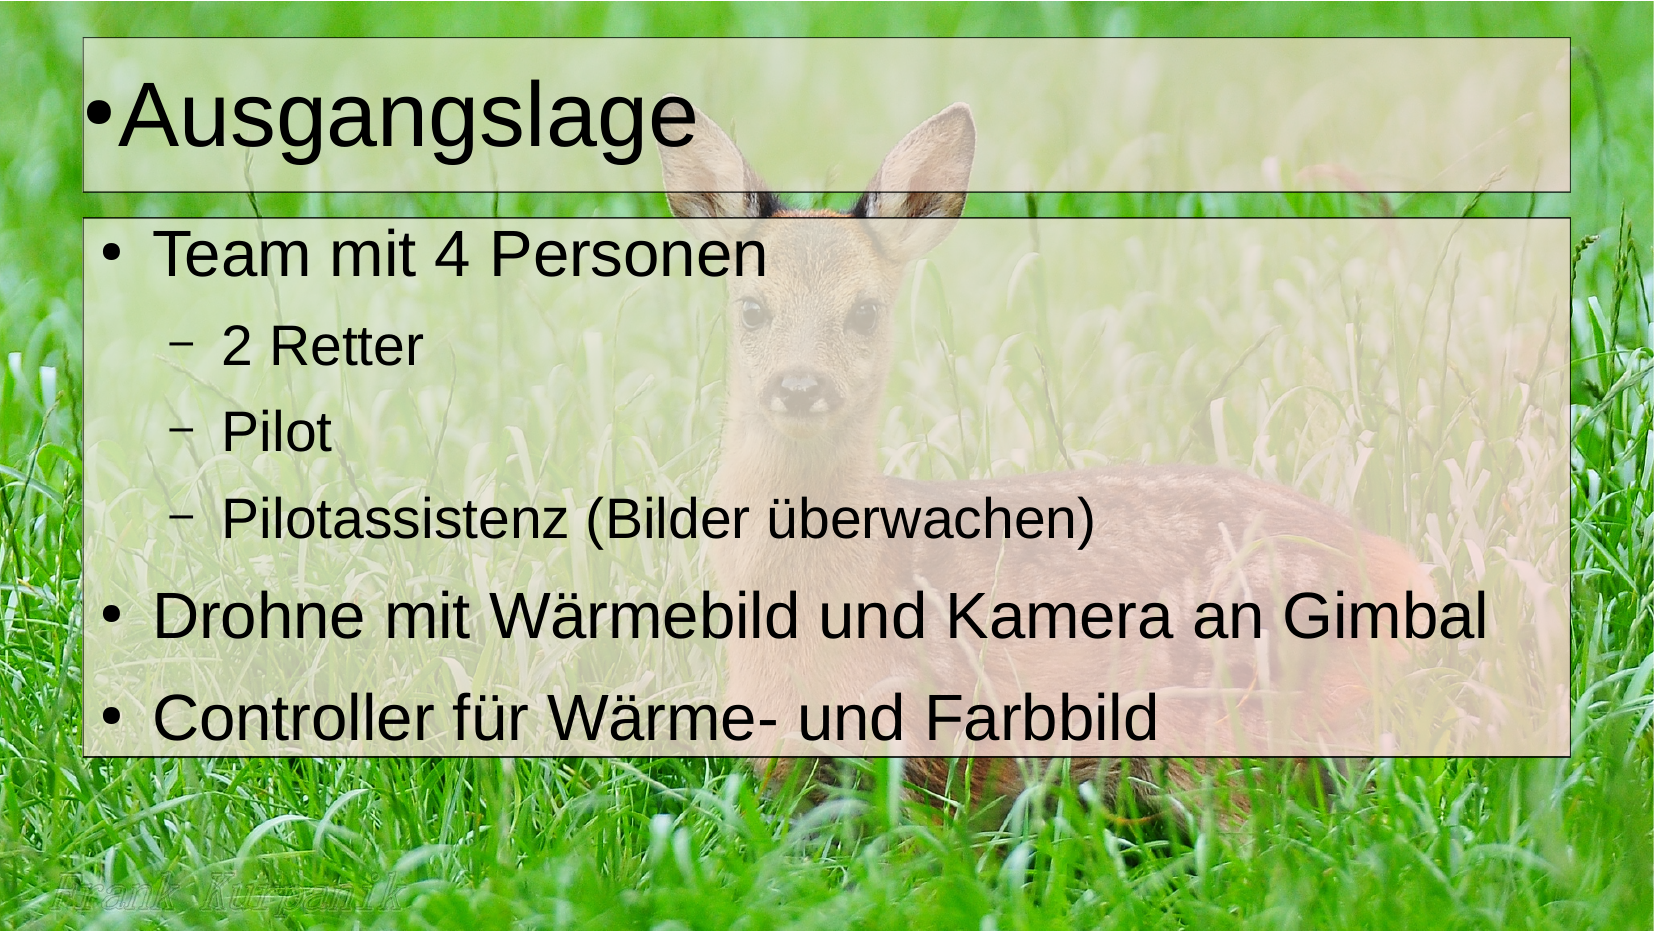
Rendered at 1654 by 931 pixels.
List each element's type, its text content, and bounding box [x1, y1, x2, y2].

picture [0, 1, 1654, 931]
title Ausgangslage [82, 37, 1571, 193]
list Team mit 4 Personen 2 Retter Pilot Pilotassistenz (Bilder überwachen) Drohne mit Wärmebild und Kamera an Gimbal Controller für Wärme- und Farbbild [82, 217, 1571, 758]
